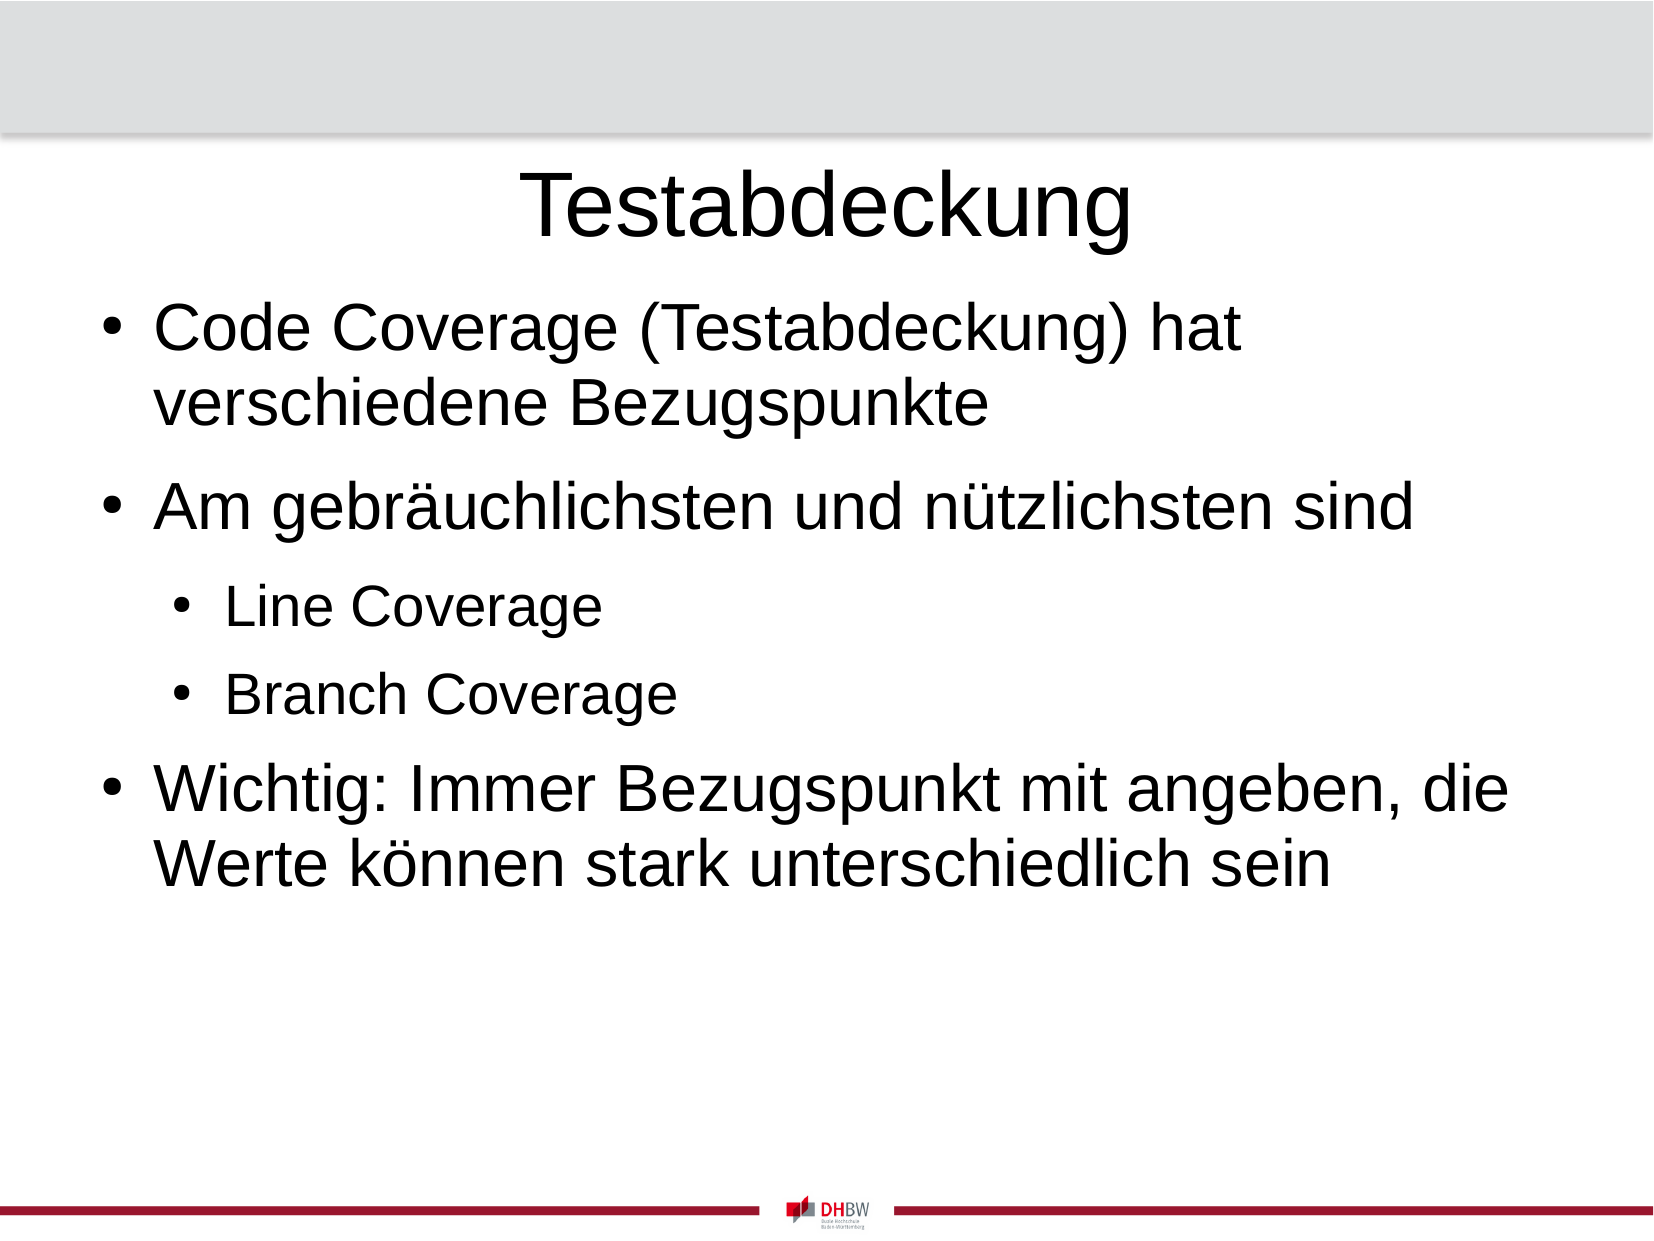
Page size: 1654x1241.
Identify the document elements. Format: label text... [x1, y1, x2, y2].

list Code Coverage (Testabdeckung) hat verschiedene Bezugspunkte Am gebräuchlichsten und nützlichsten sind Line Coverage Branch Coverage Wichtig: Immer Bezugspunkt mit angeben, die Werte können stark unterschiedlich sein [82, 290, 1571, 1010]
title Testabdeckung [82, 147, 1571, 257]
picture [0, 1, 1654, 1237]
